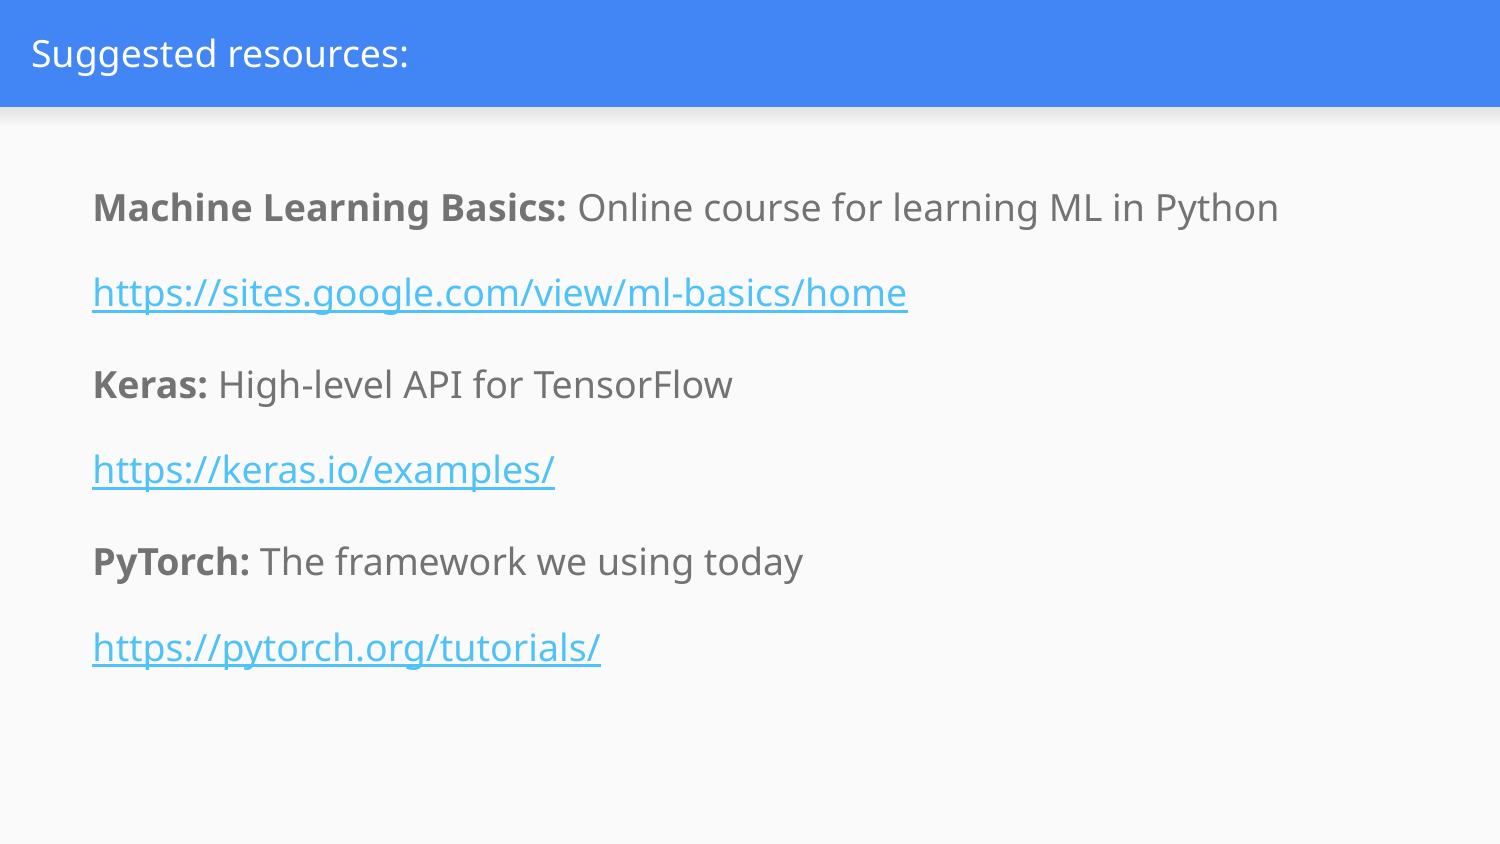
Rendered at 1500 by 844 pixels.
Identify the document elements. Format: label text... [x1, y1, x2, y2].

list Machine Learning Basics: Online course for learning ML in Python https://sites.google.com/view/ml-basics/home Keras: High-level API for TensorFlow https://keras.io/examples/ PyTorch: The framework we using today https://pytorch.org/tutorials/ [77, 161, 1427, 760]
title Suggested resources: [16, 2, 1464, 102]
